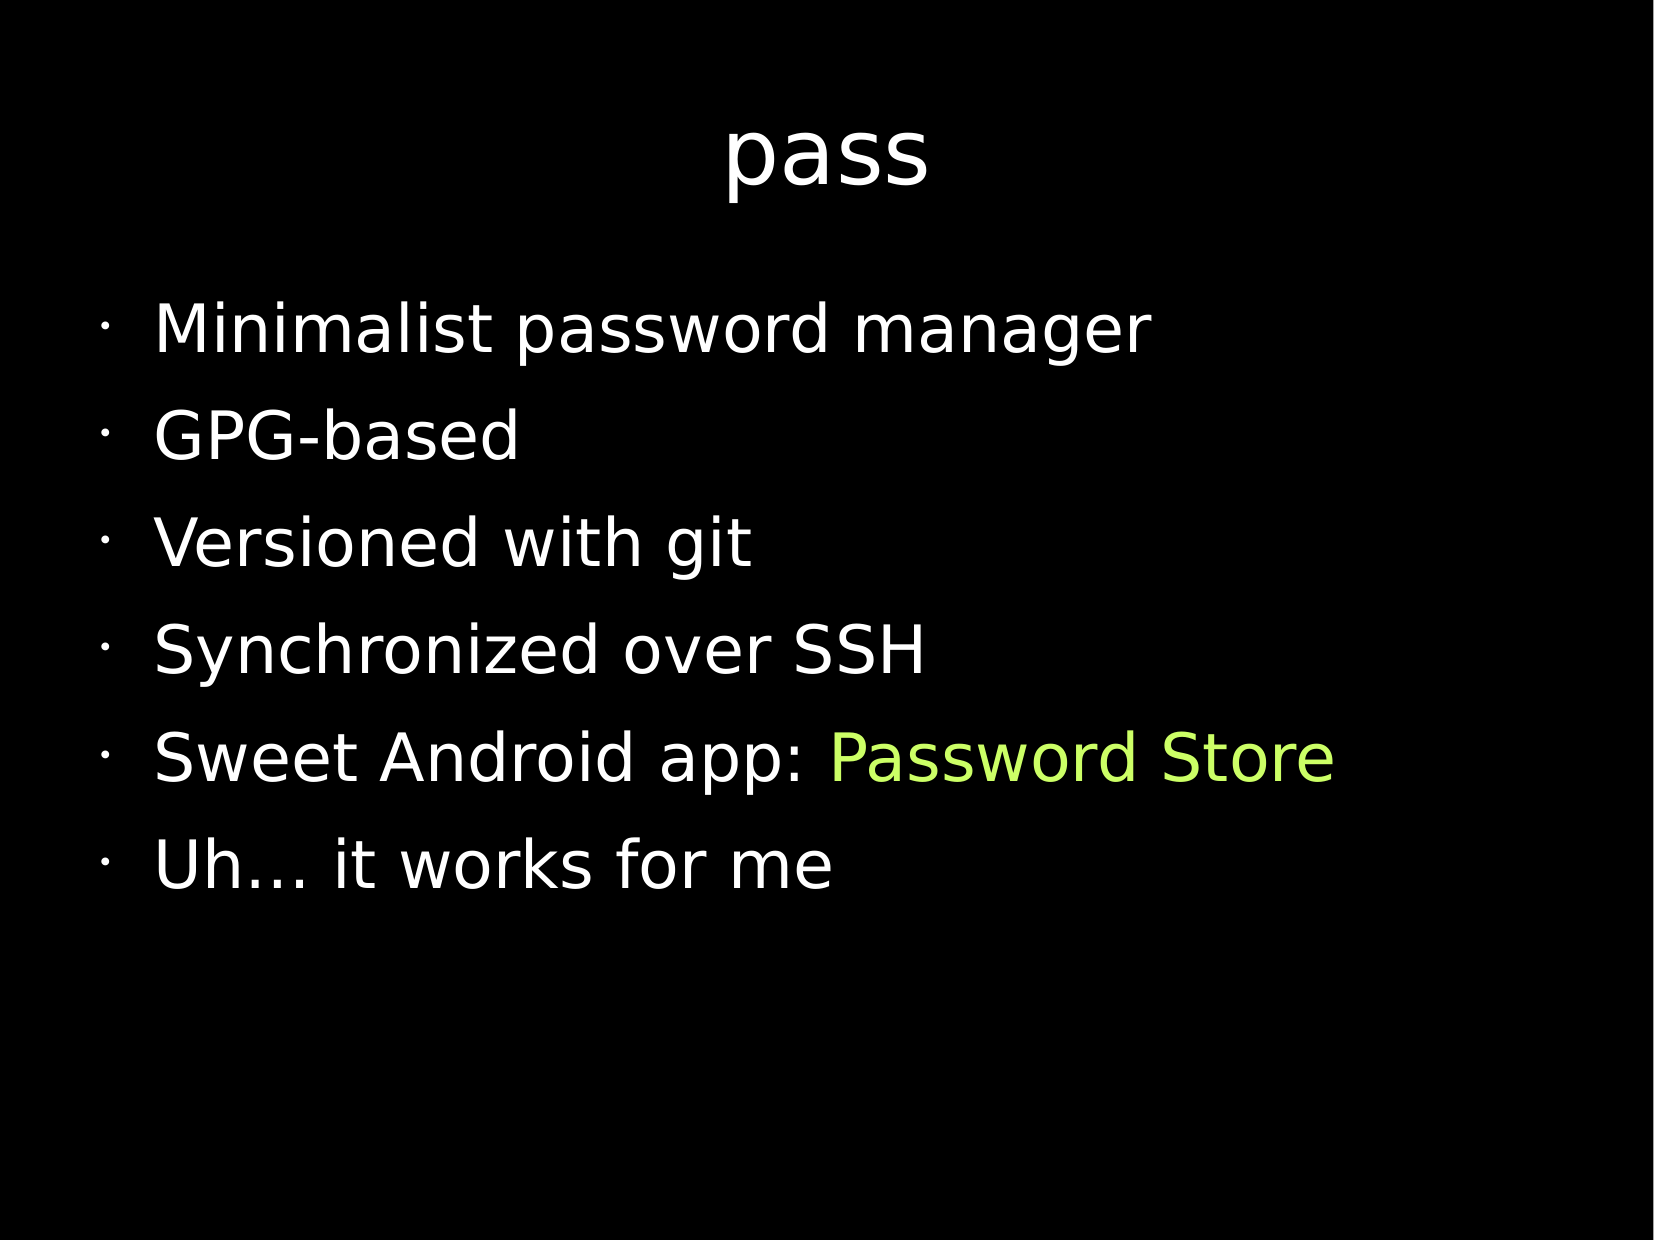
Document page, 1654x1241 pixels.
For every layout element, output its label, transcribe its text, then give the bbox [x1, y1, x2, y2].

title pass [82, 49, 1571, 257]
list Minimalist password manager GPG-based Versioned with git Synchronized over SSH Sweet Android app: Password Store Uh… it works for me [82, 290, 1571, 1010]
